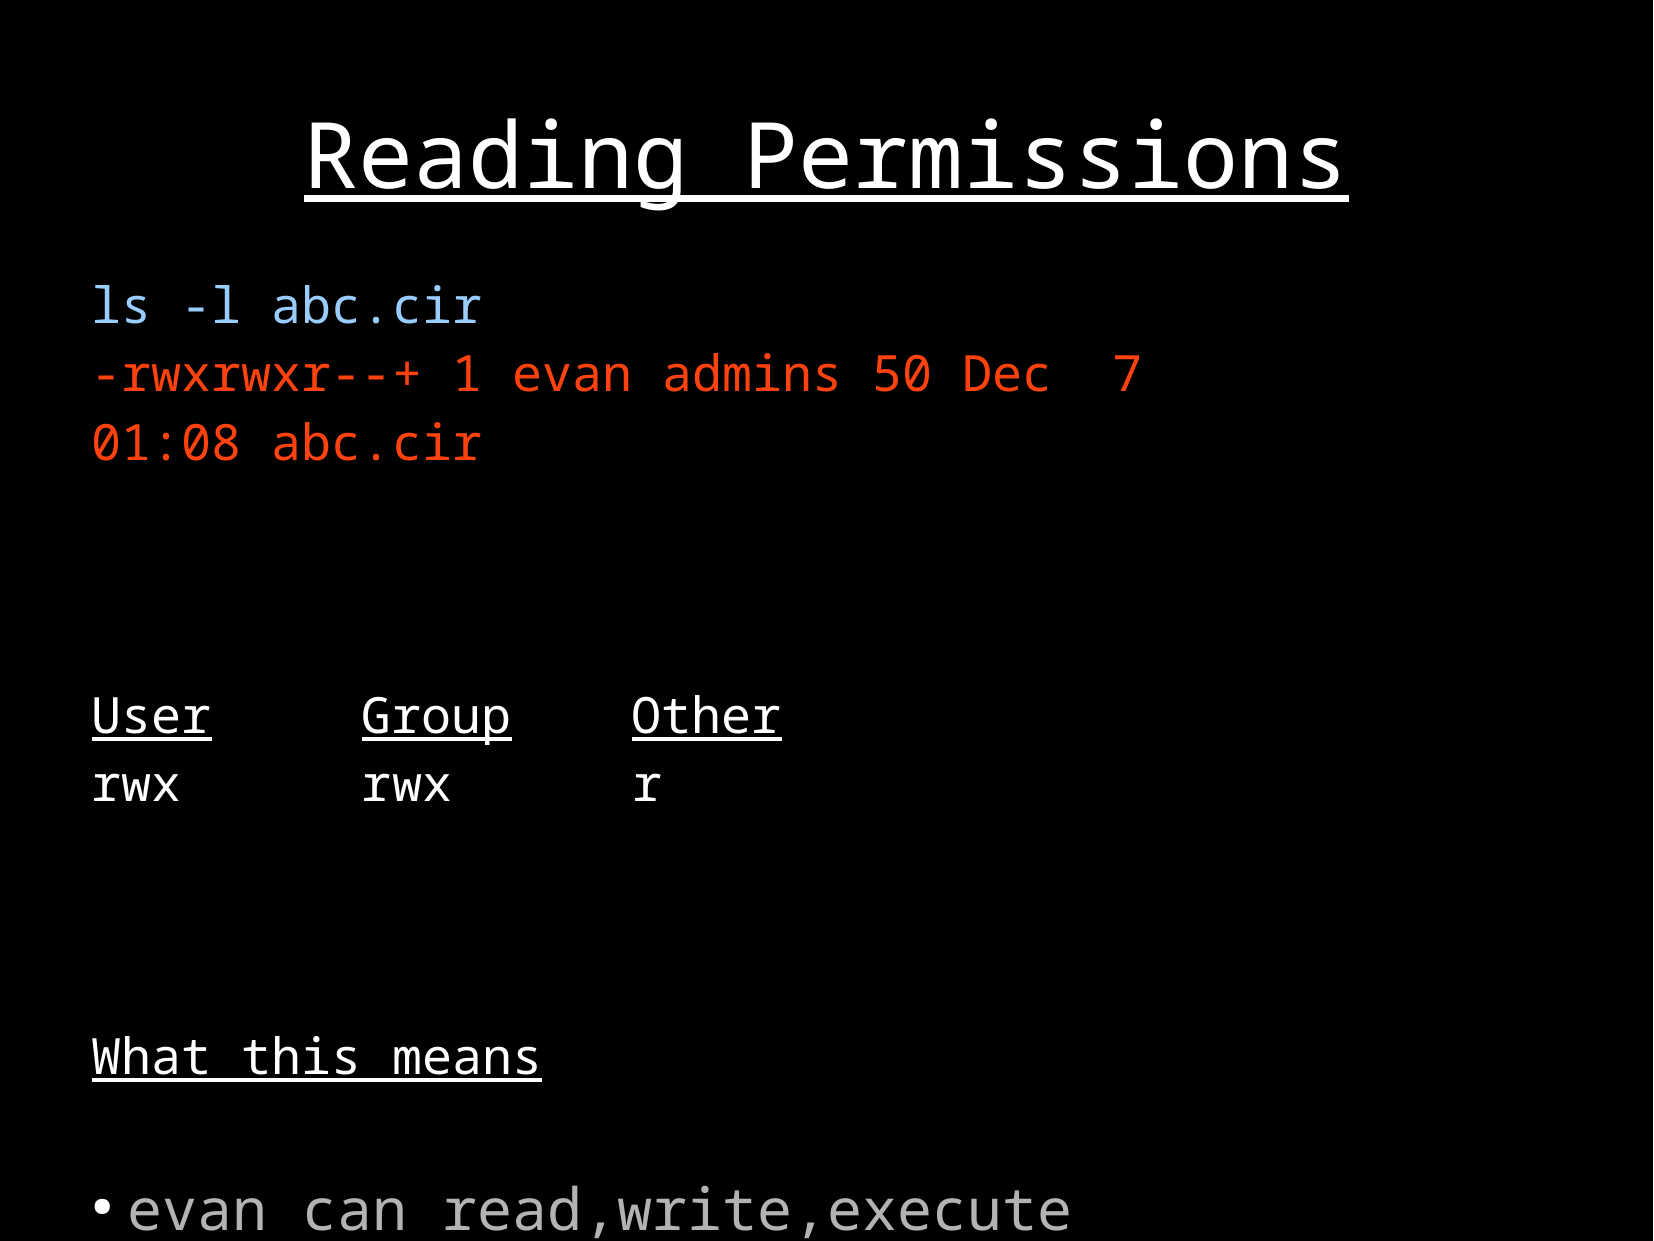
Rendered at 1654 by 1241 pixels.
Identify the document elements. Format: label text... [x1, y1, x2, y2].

table_header ls -l abc.cir -rwxrwxr--+ 1 evan admins 50 Dec 7 01:08 abc.cir User Group Other rwx rwx r What this means evan can read,write,execute admins can read,write,execute everybody else can read [77, 263, 1333, 1241]
table_header [1333, 263, 1628, 1241]
title Reading Permissions [82, 49, 1571, 257]
